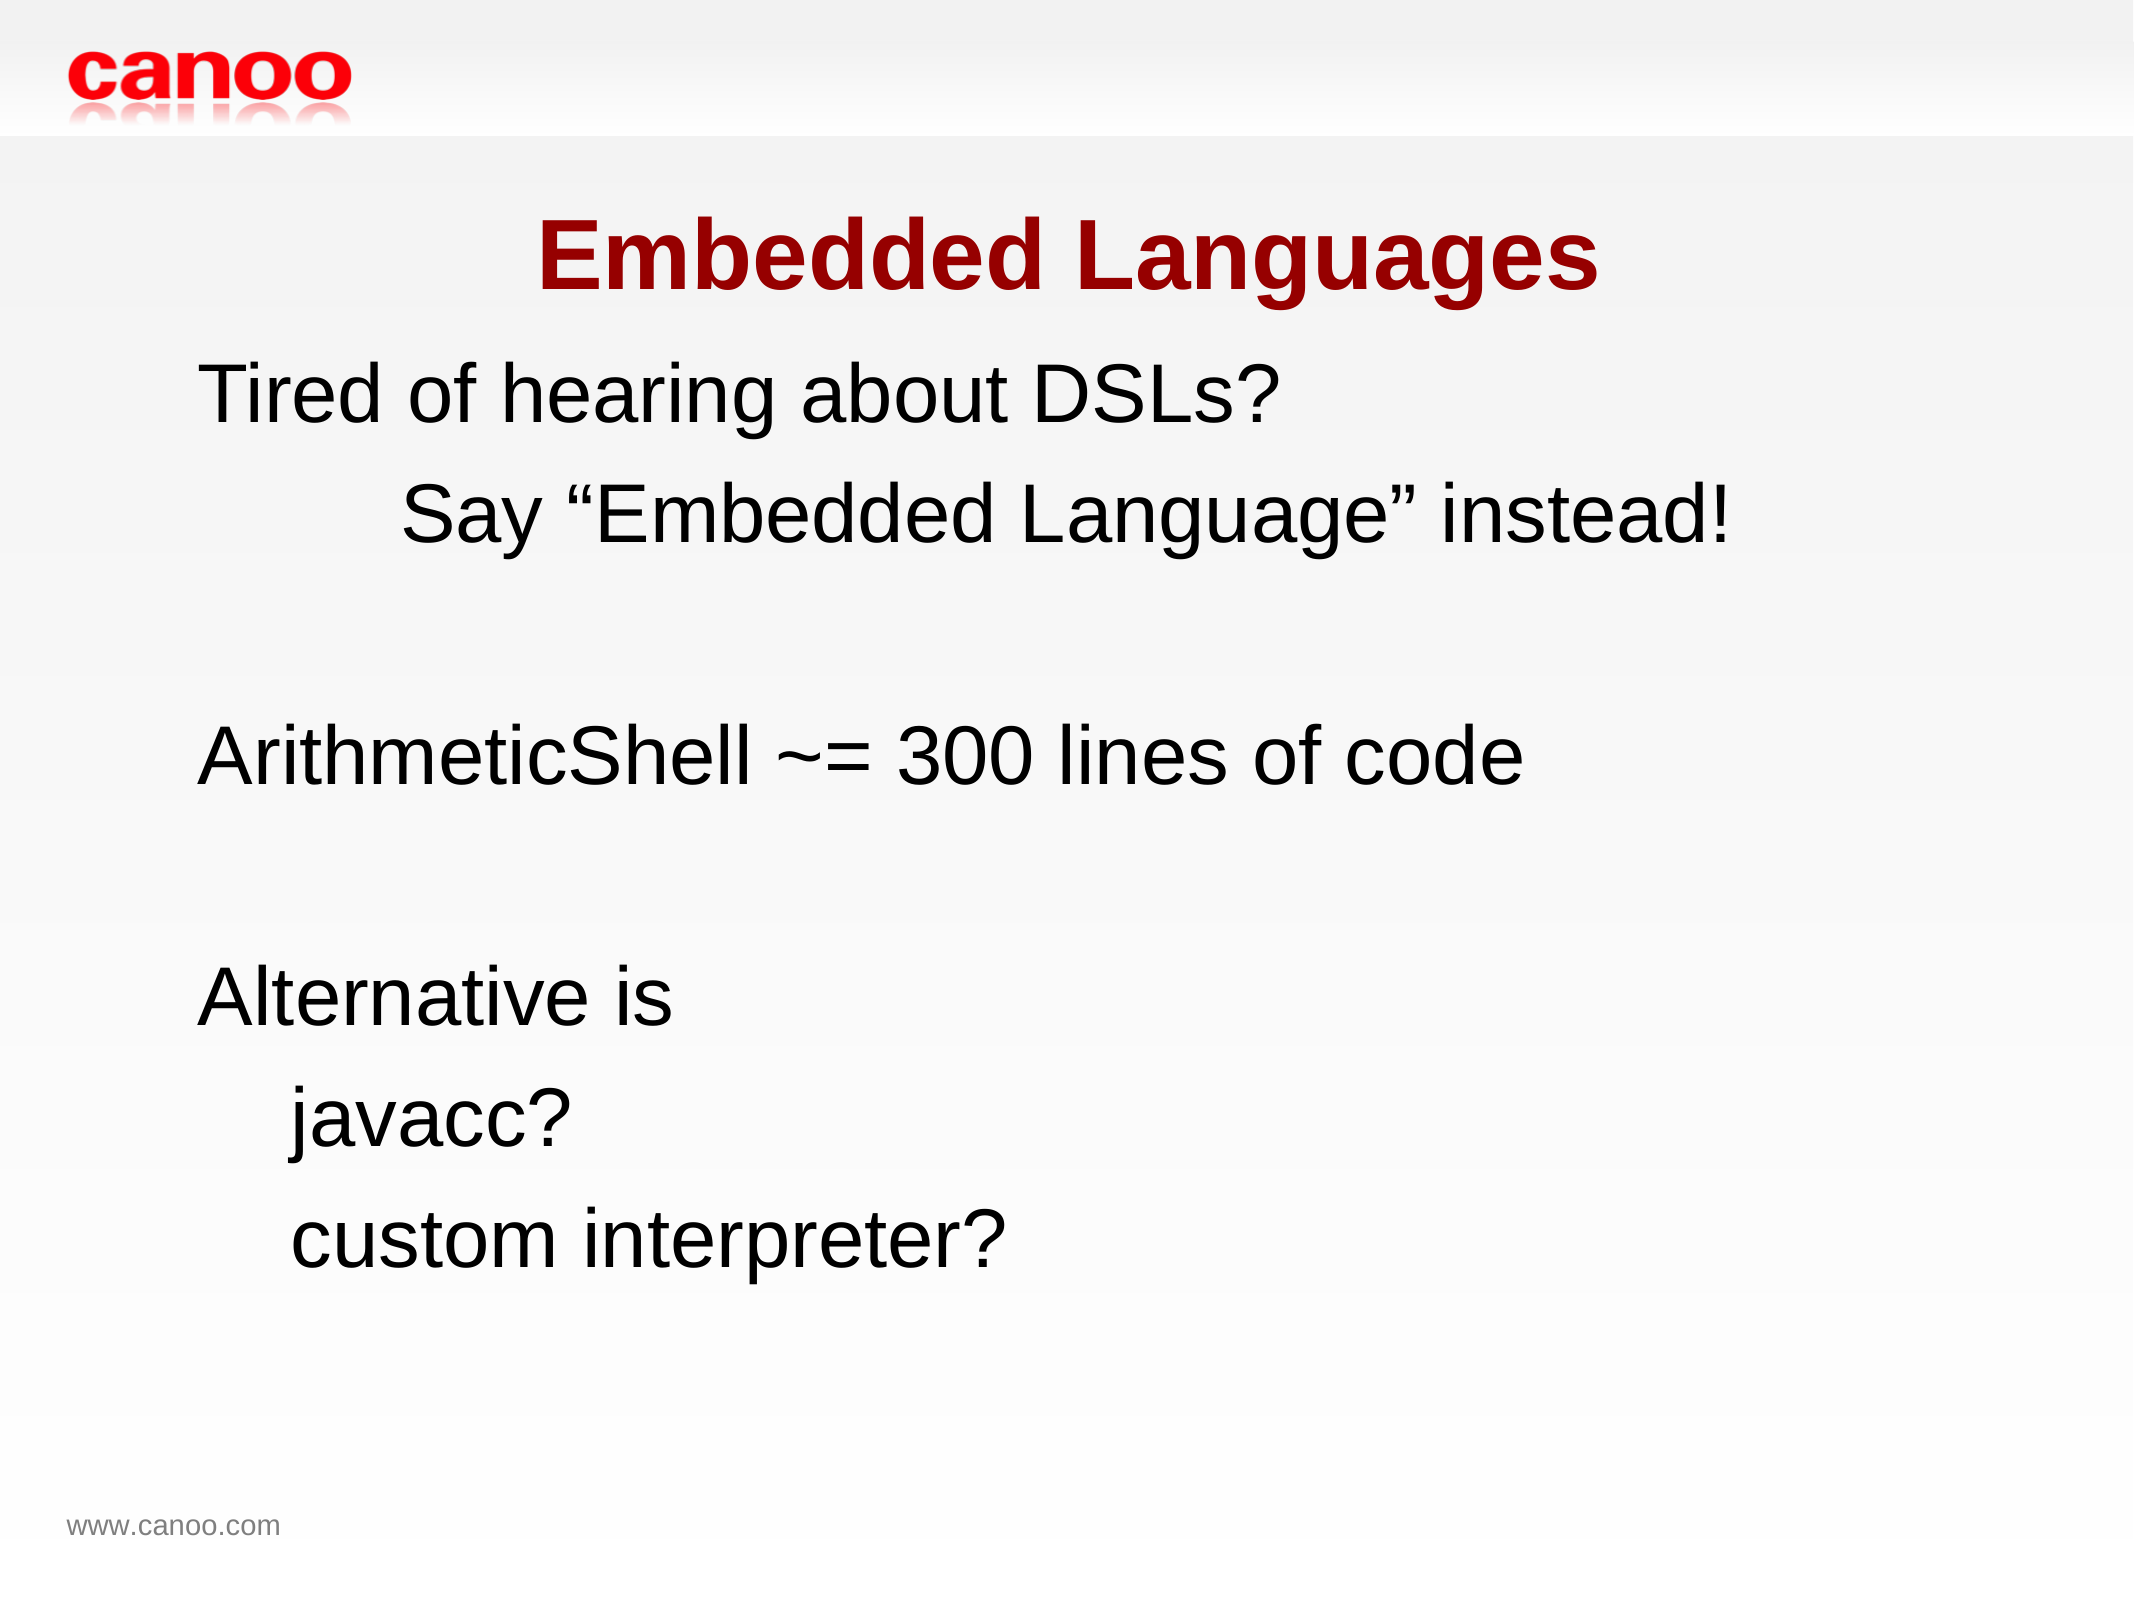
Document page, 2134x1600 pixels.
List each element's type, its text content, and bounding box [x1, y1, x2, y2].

picture [65, 48, 353, 154]
text_box Tired of hearing about DSLs? Say “Embedded Language” instead! ArithmeticShell ~= 300 lines of code Alternative is javacc? custom interpreter? [197, 338, 1936, 1405]
title Embedded Languages [62, 180, 2075, 318]
